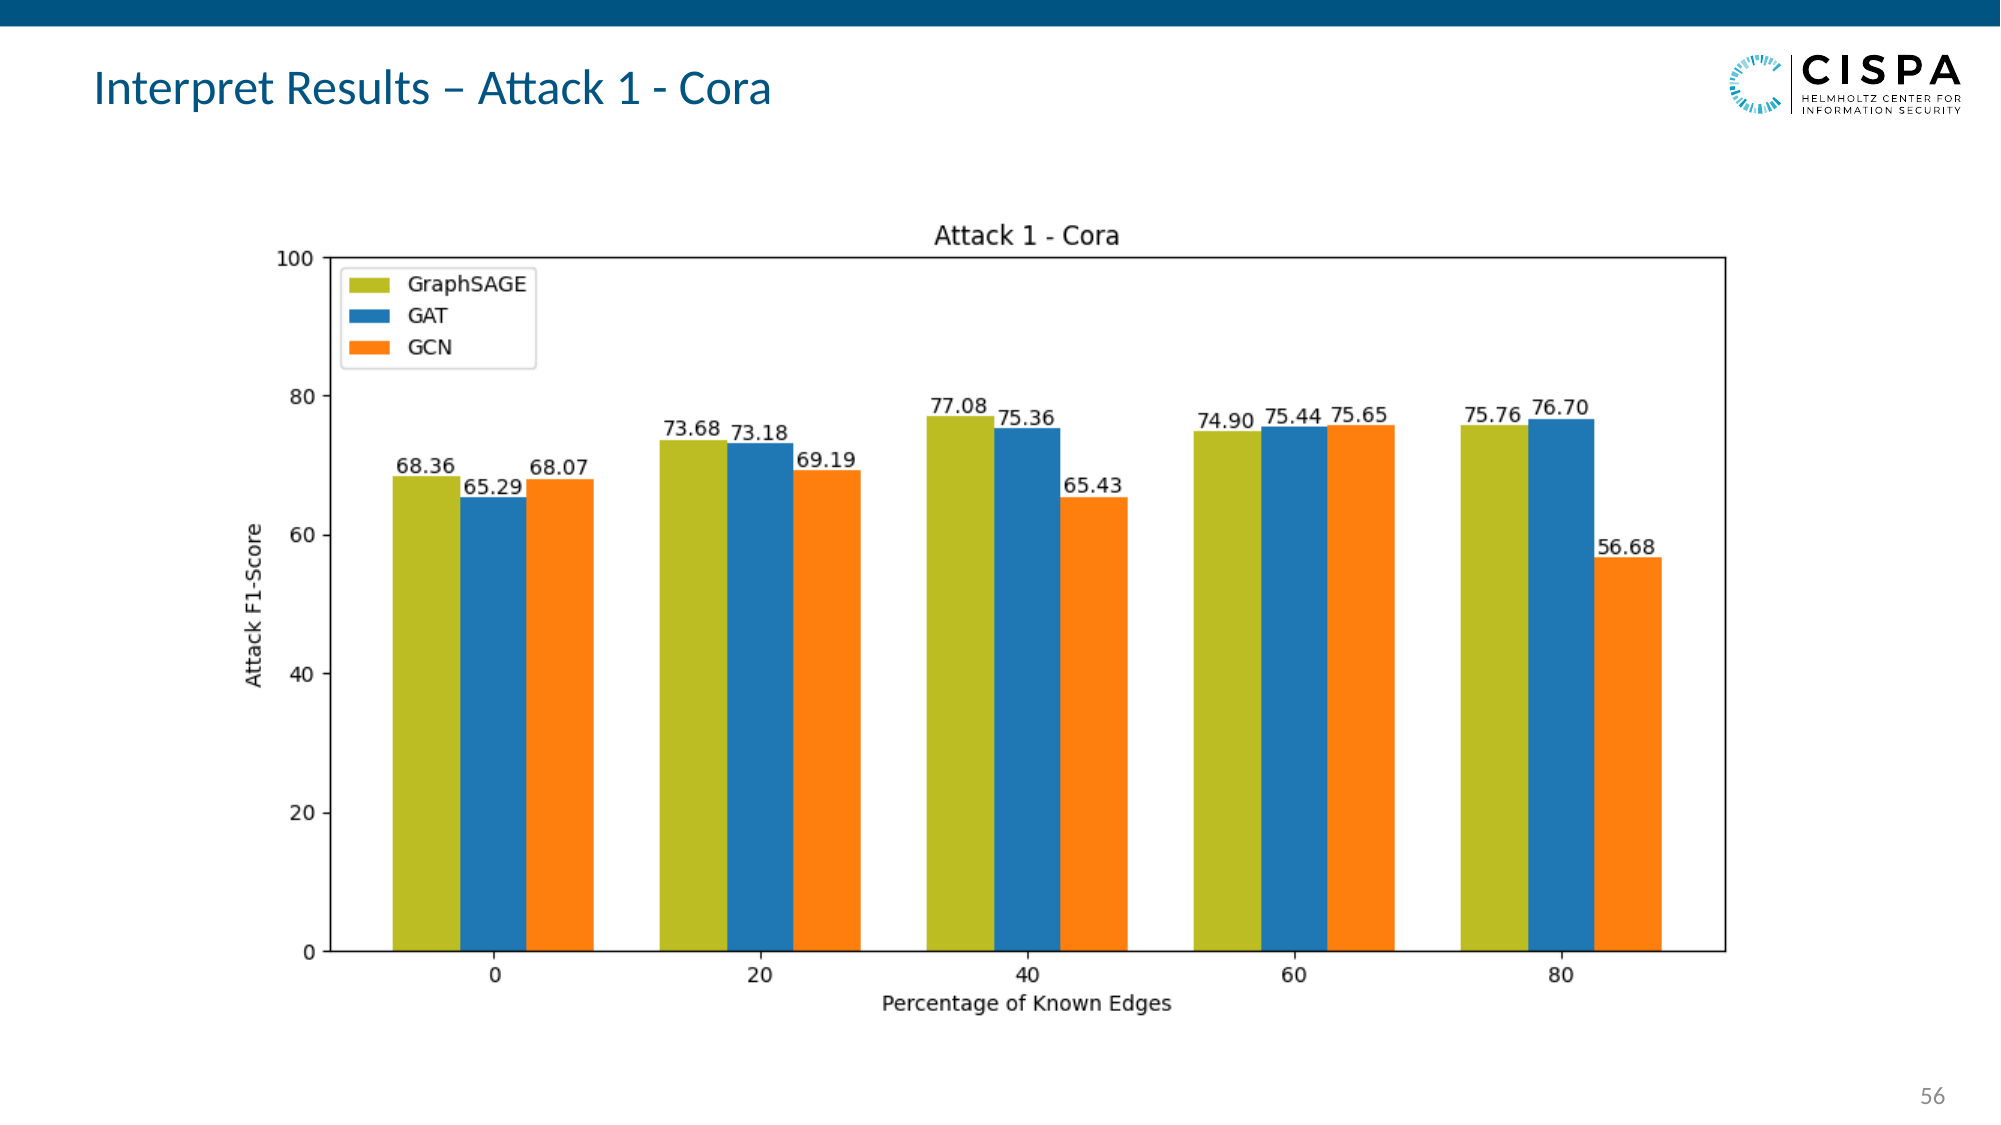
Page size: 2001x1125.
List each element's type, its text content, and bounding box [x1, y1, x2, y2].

title Interpret Results – Attack 1 - Cora [78, 38, 1699, 131]
picture [105, 149, 1905, 1050]
slide_number <number> [1870, 1065, 1961, 1125]
